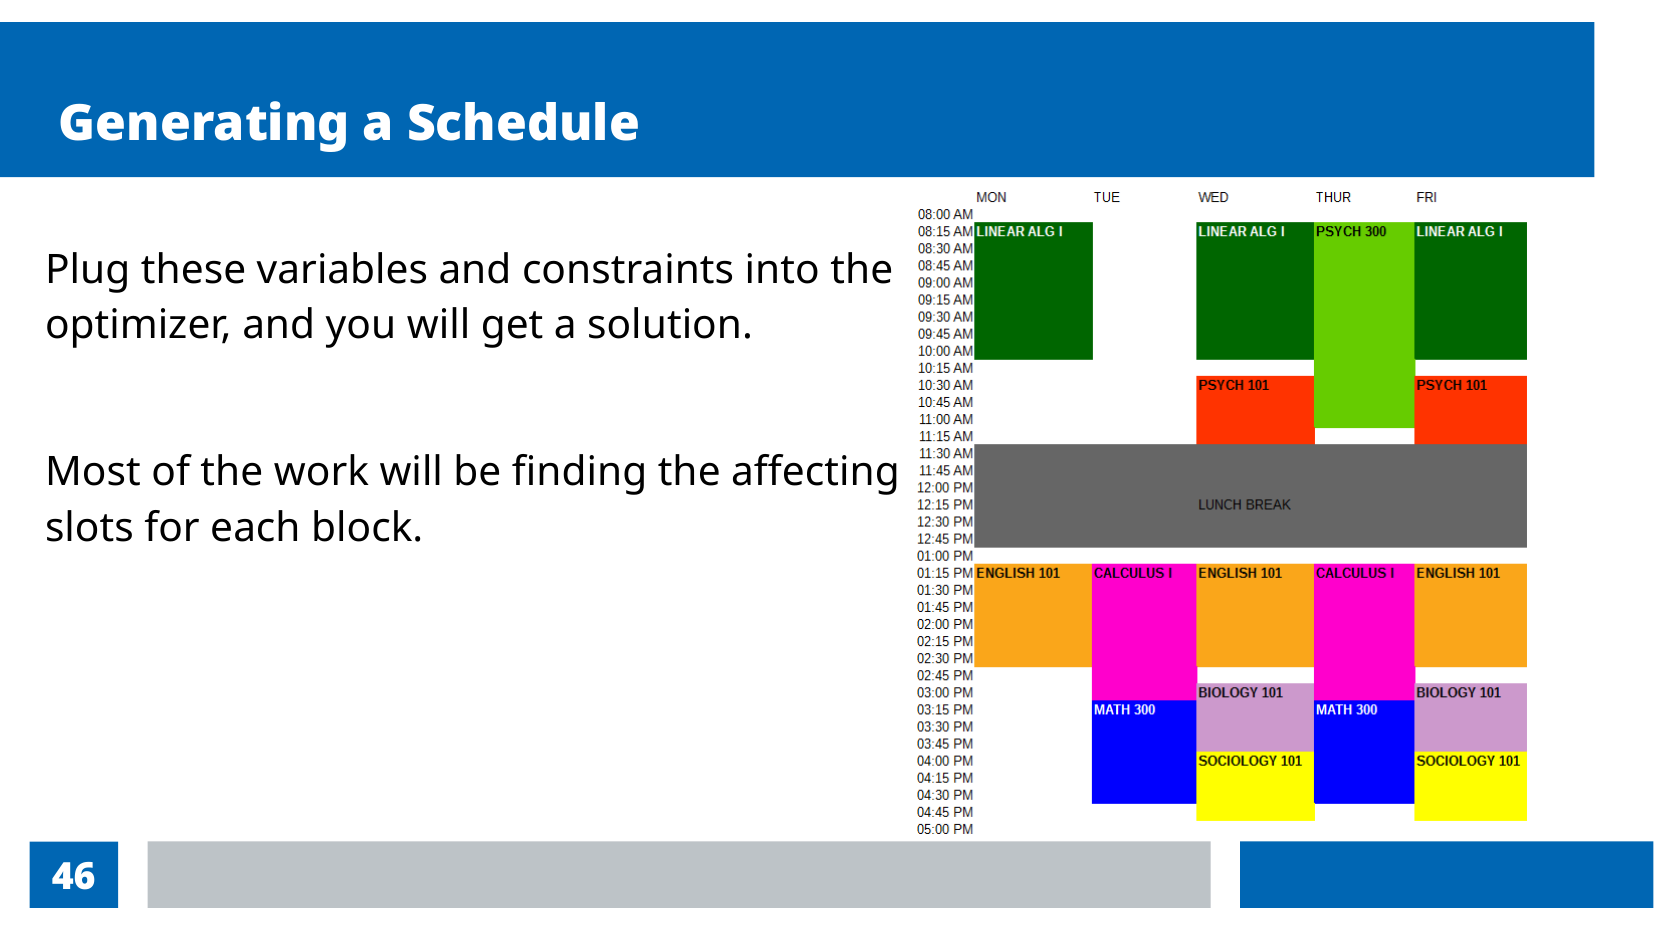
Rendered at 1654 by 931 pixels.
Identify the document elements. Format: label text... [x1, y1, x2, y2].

picture [905, 188, 1531, 841]
title Generating a Schedule [59, 44, 1595, 156]
list Plug these variables and constraints into the optimizer, and you will get a solution. Most of the work will be finding the affecting slots for each block. [45, 240, 905, 816]
